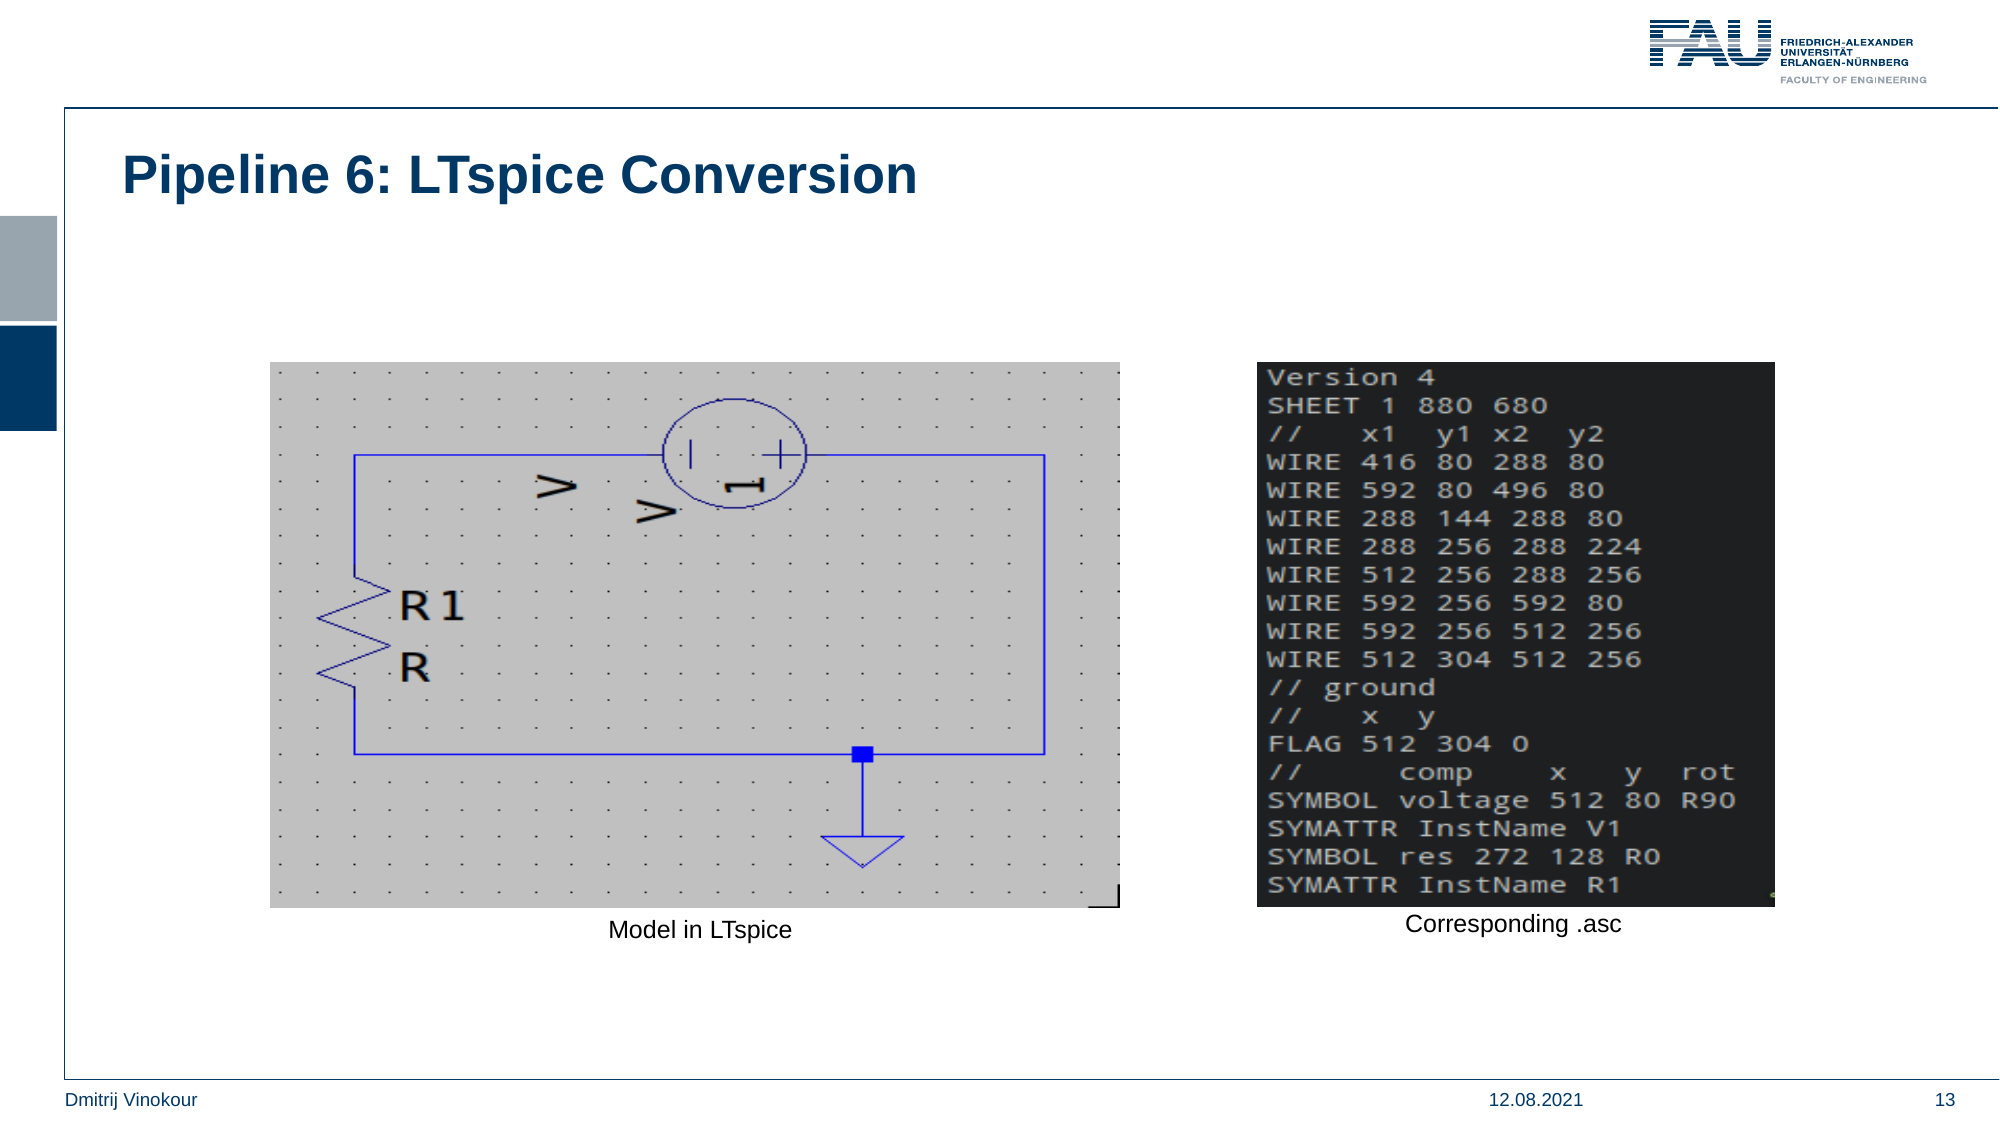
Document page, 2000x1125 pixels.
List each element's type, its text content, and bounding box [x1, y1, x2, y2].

text_box Pipeline 6: LTspice Conversion [122, 139, 1946, 365]
text_box Corresponding .asc [1390, 900, 1656, 957]
text_box Model in LTspice [593, 907, 808, 951]
text_box 12.08.2021 [1489, 1087, 1725, 1119]
picture [1257, 362, 1775, 907]
text_box Dmitrij Vinokour [64, 1087, 1403, 1119]
picture [270, 362, 1120, 908]
text_box <number> [1798, 1087, 1956, 1119]
